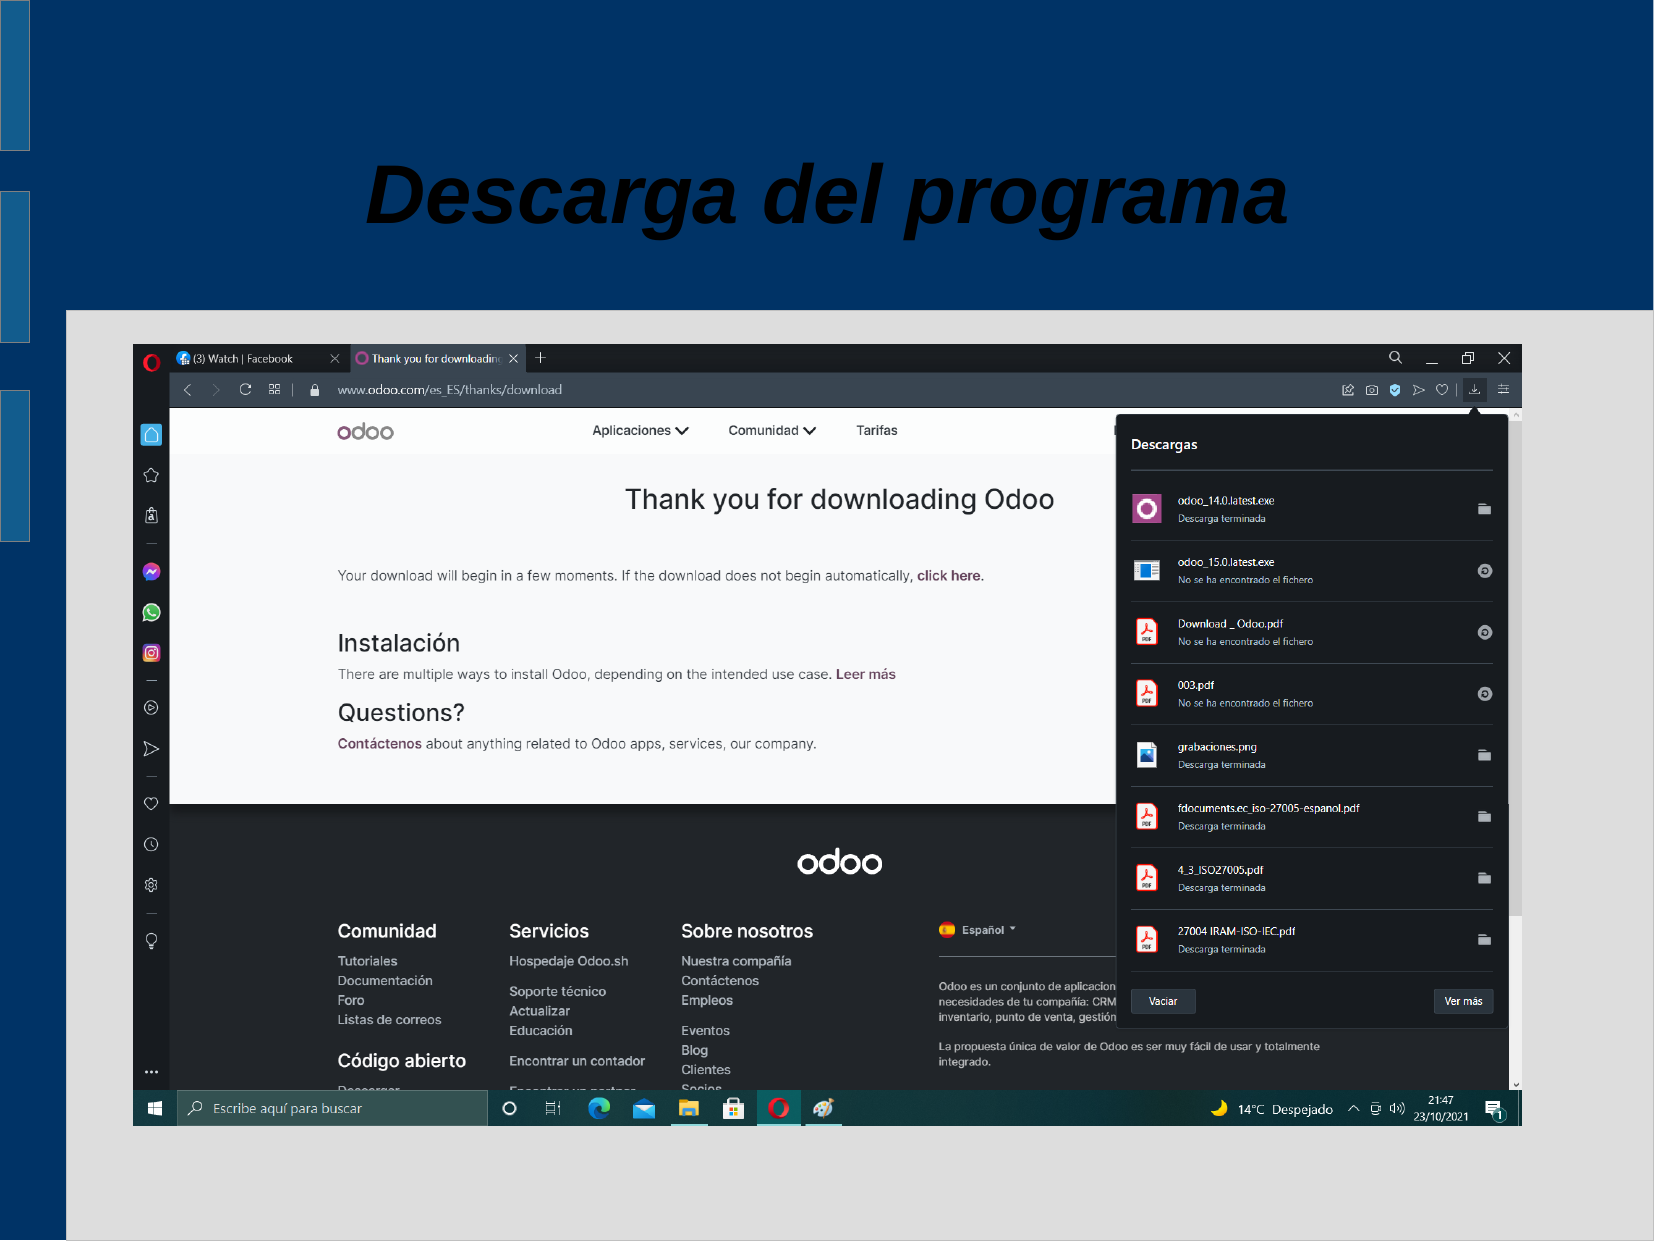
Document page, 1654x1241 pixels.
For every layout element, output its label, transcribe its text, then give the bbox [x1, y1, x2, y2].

title Descarga del programa [121, 91, 1534, 299]
picture [133, 344, 1522, 1126]
